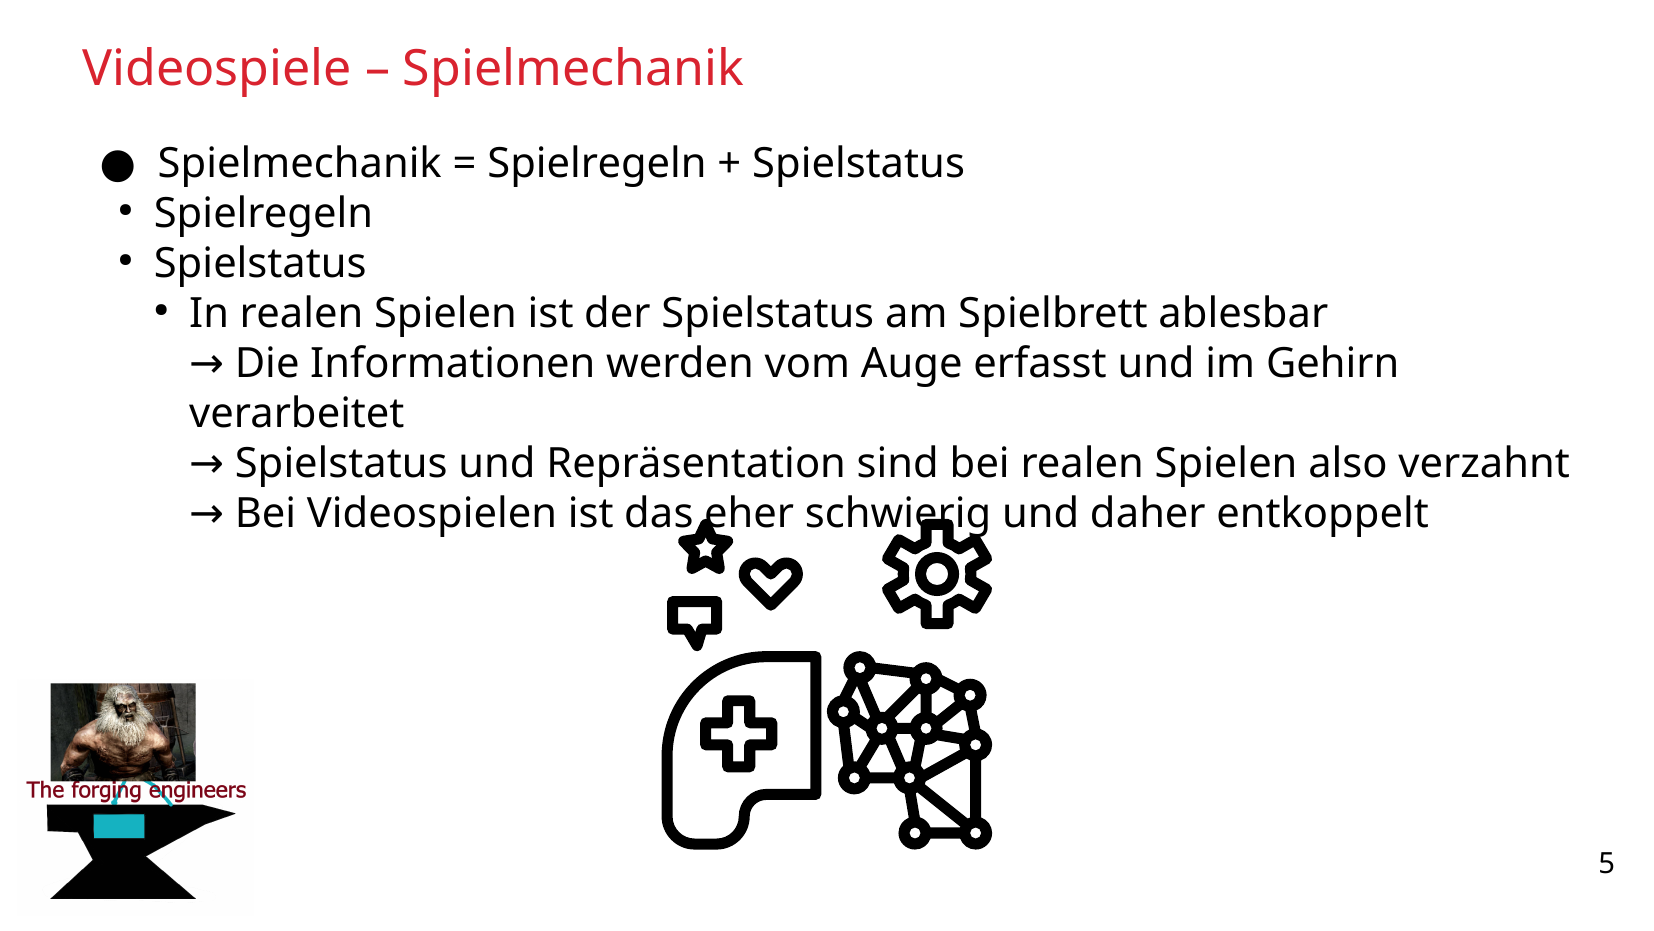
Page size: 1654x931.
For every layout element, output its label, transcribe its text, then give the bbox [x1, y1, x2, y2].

text_box Spielmechanik = Spielregeln + Spielstatus Spielregeln Spielstatus In realen Spielen ist der Spielstatus am Spielbrett ablesbar → Die Informationen werden vom Auge erfasst und im Gehirn verarbeitet → Spielstatus und Repräsentation sind bei realen Spielen also verzahnt → Bei Videospielen ist das eher schwierig und daher entkoppelt [82, 135, 1571, 497]
picture [17, 679, 254, 916]
picture [650, 507, 1004, 864]
title Videospiele – Spielmechanik [82, 37, 1571, 95]
